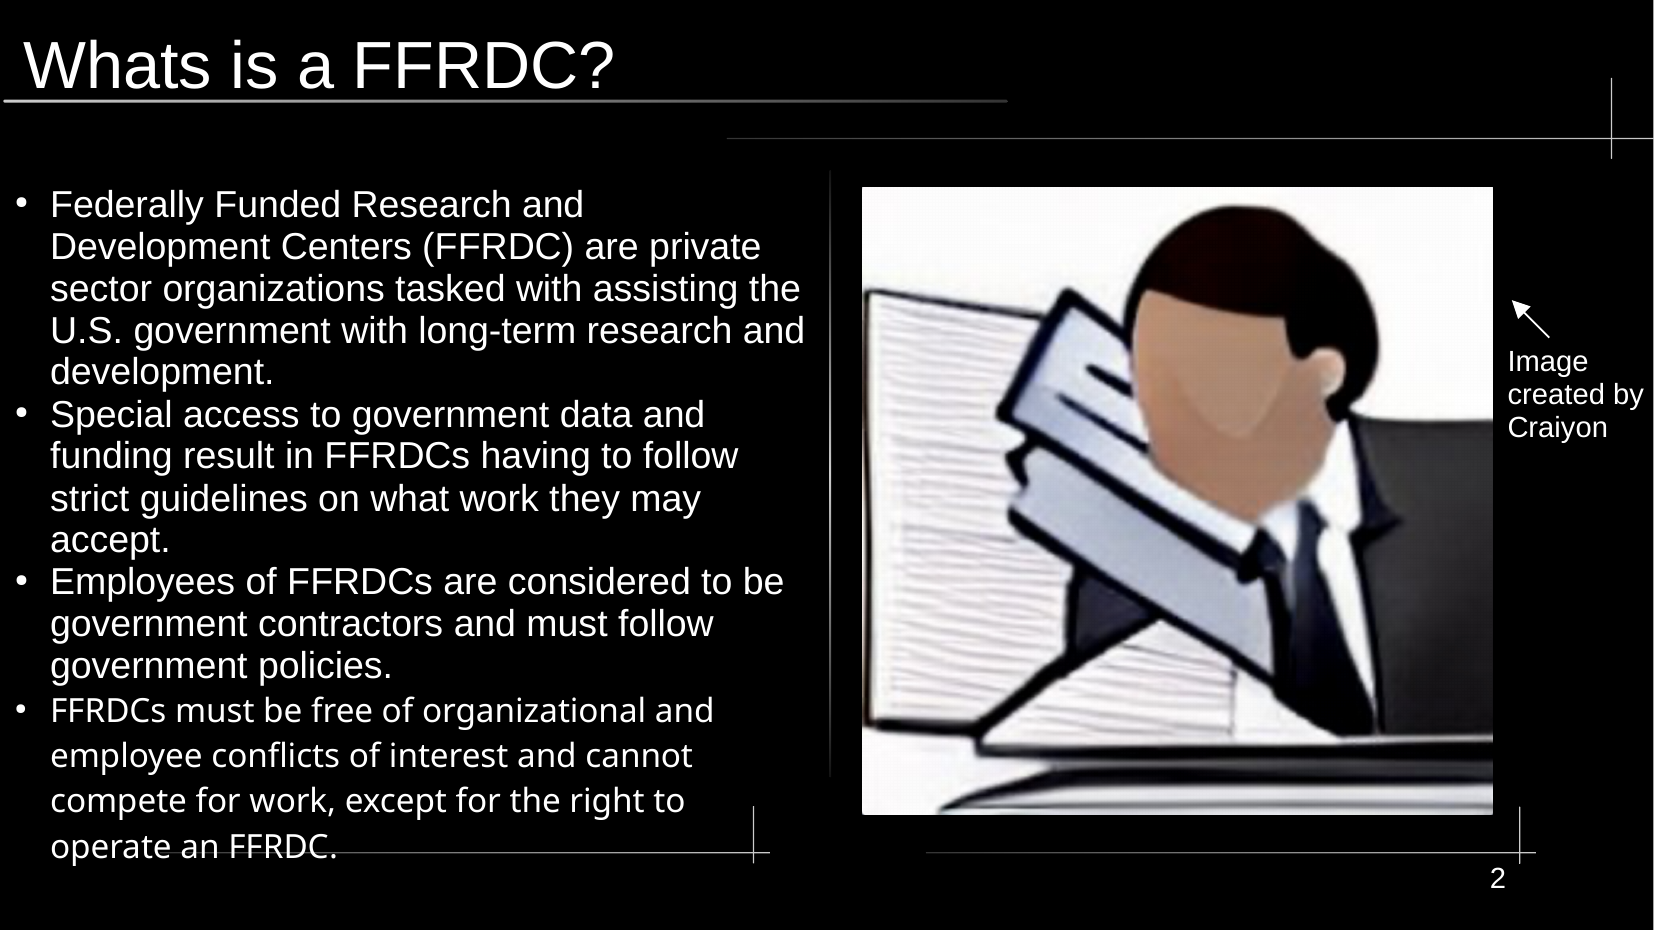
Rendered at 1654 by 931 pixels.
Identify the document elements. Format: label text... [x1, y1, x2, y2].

text_box Image created by Craiyon [1492, 337, 1654, 451]
picture [862, 187, 1493, 816]
title Whats is a FFRDC? [23, 11, 1589, 119]
text_box Federally Funded Research and Development Centers (FFRDC) are private sector organizations tasked with assisting the U.S. government with long-term research and development. Special access to government data and funding result in FFRDCs having to follow strict guidelines on what work they may accept. Employees of FFRDCs are considered to be government contractors and must follow government policies. FFRDCs must be free of organizational and employee conflicts of interest and cannot compete for work, except for the right to operate an FFRDC. [0, 175, 826, 927]
